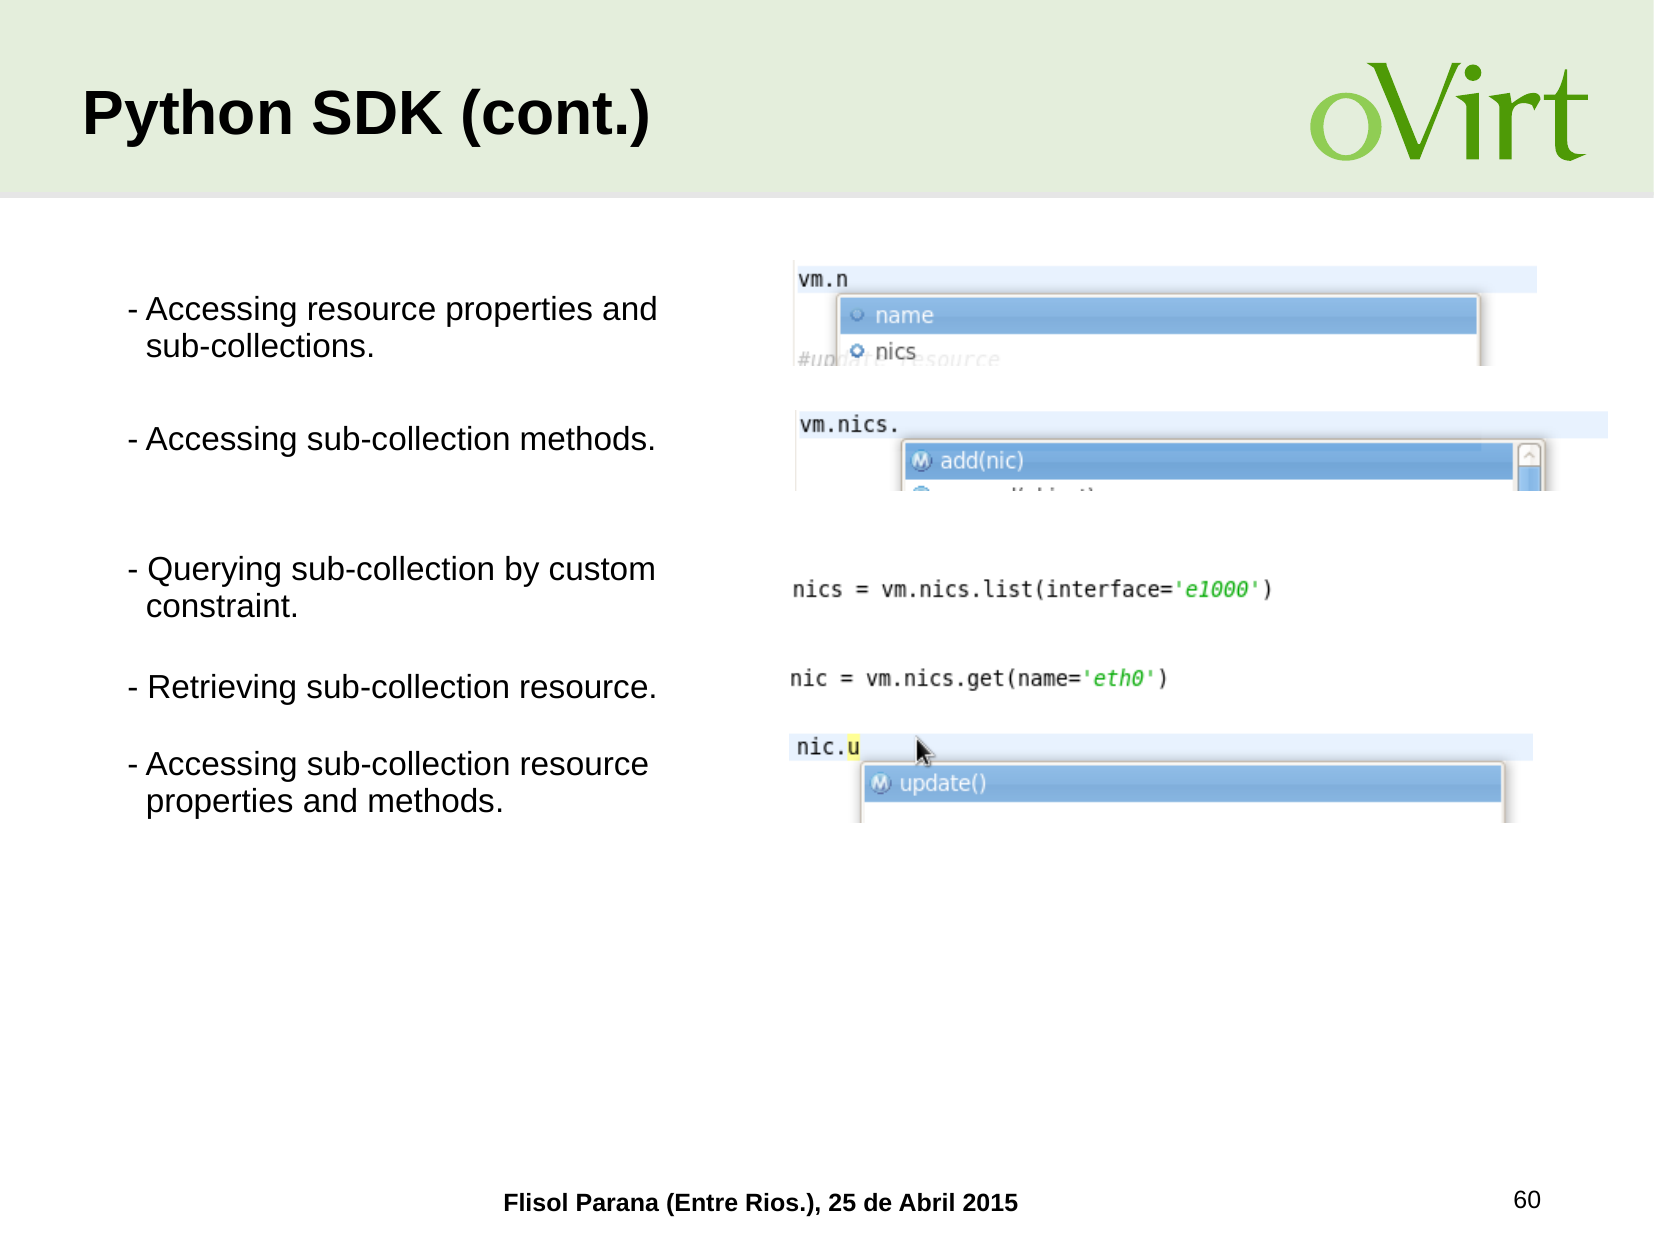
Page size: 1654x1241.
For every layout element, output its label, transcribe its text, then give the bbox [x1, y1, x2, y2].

text_box - Accessing sub-collection methods. [112, 413, 713, 466]
picture [760, 637, 1533, 823]
title Python SDK (cont.) [82, 37, 1571, 188]
picture [795, 410, 1608, 491]
text_box - Accessing sub-collection resource properties and methods. [112, 738, 713, 828]
text_box - Querying sub-collection by custom constraint. [112, 543, 676, 633]
picture [787, 260, 1537, 367]
text_box - Retrieving sub-collection resource. [112, 661, 713, 714]
picture [788, 559, 1276, 618]
text_box - Accessing resource properties and sub-collections. [112, 283, 713, 373]
